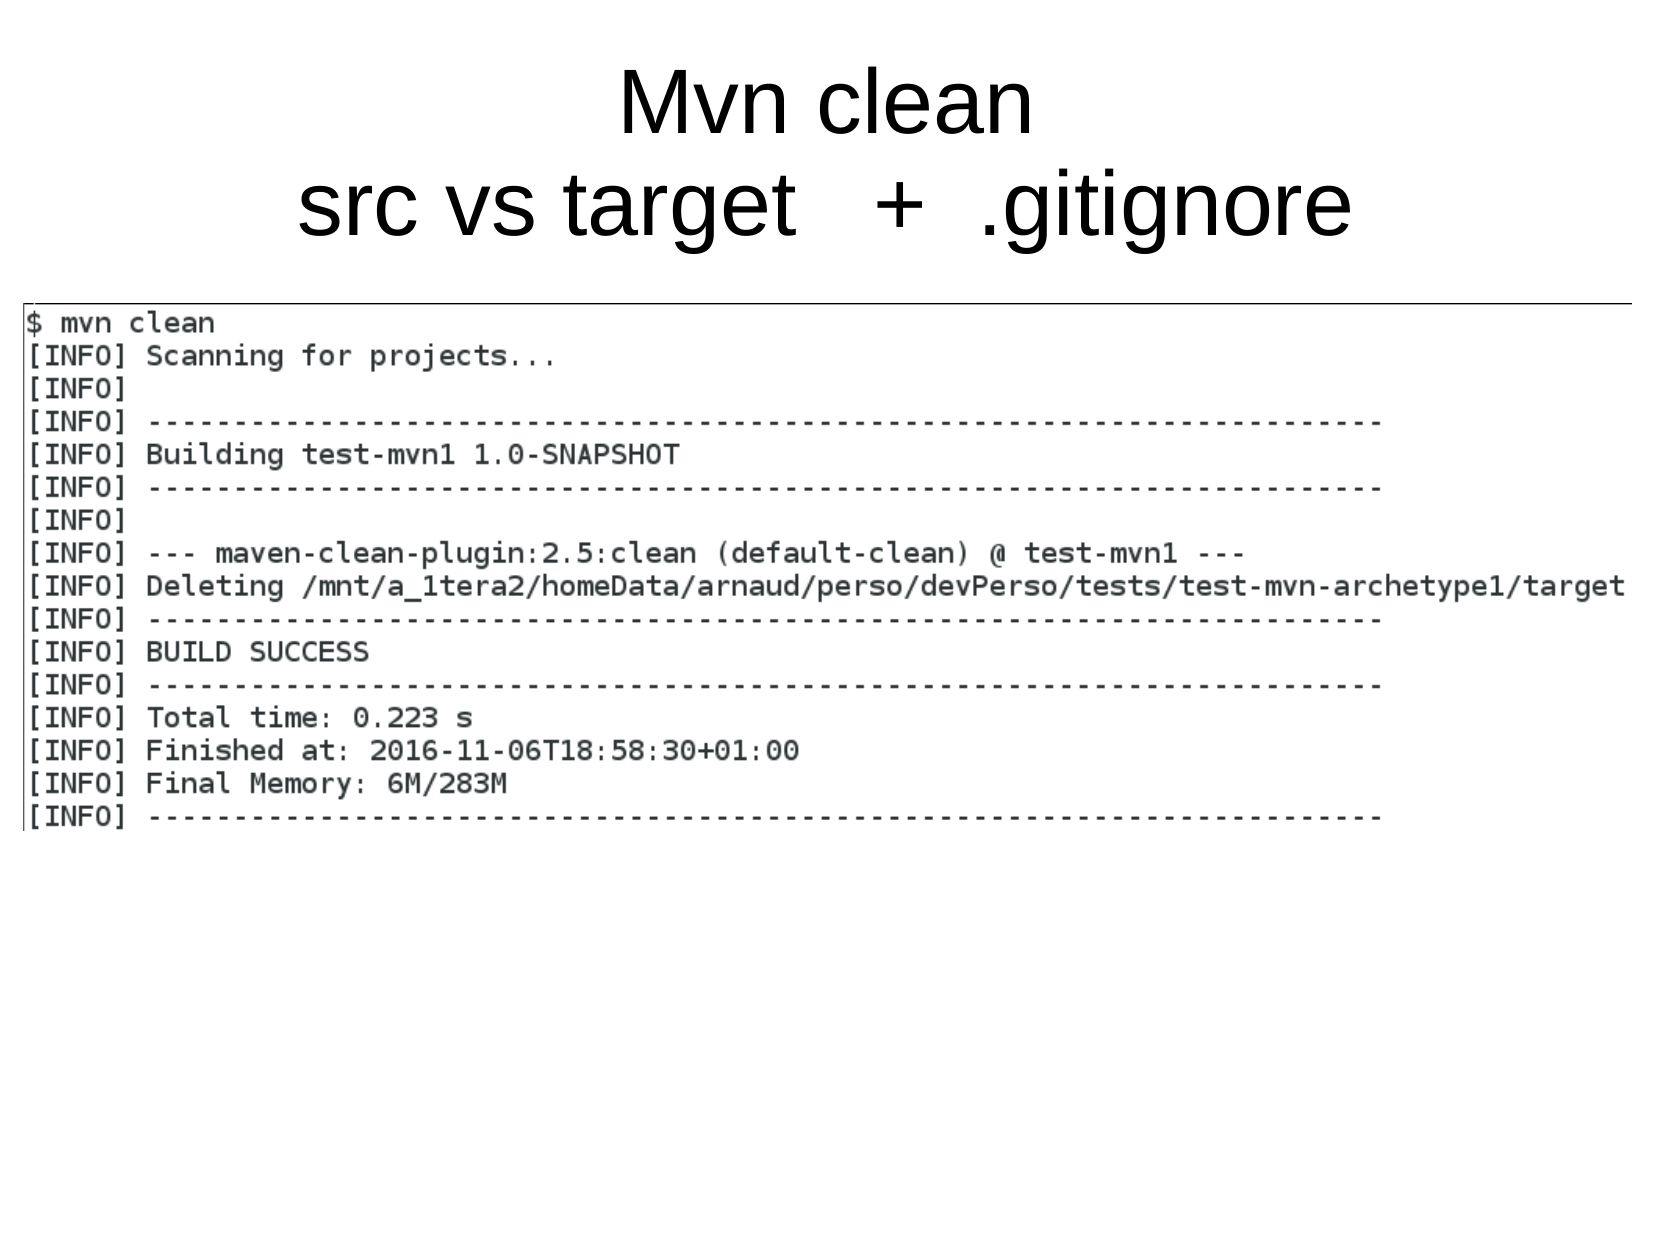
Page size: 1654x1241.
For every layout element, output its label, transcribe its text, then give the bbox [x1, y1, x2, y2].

title Mvn clean src vs target + .gitignore [82, 49, 1571, 257]
picture [23, 303, 1632, 831]
